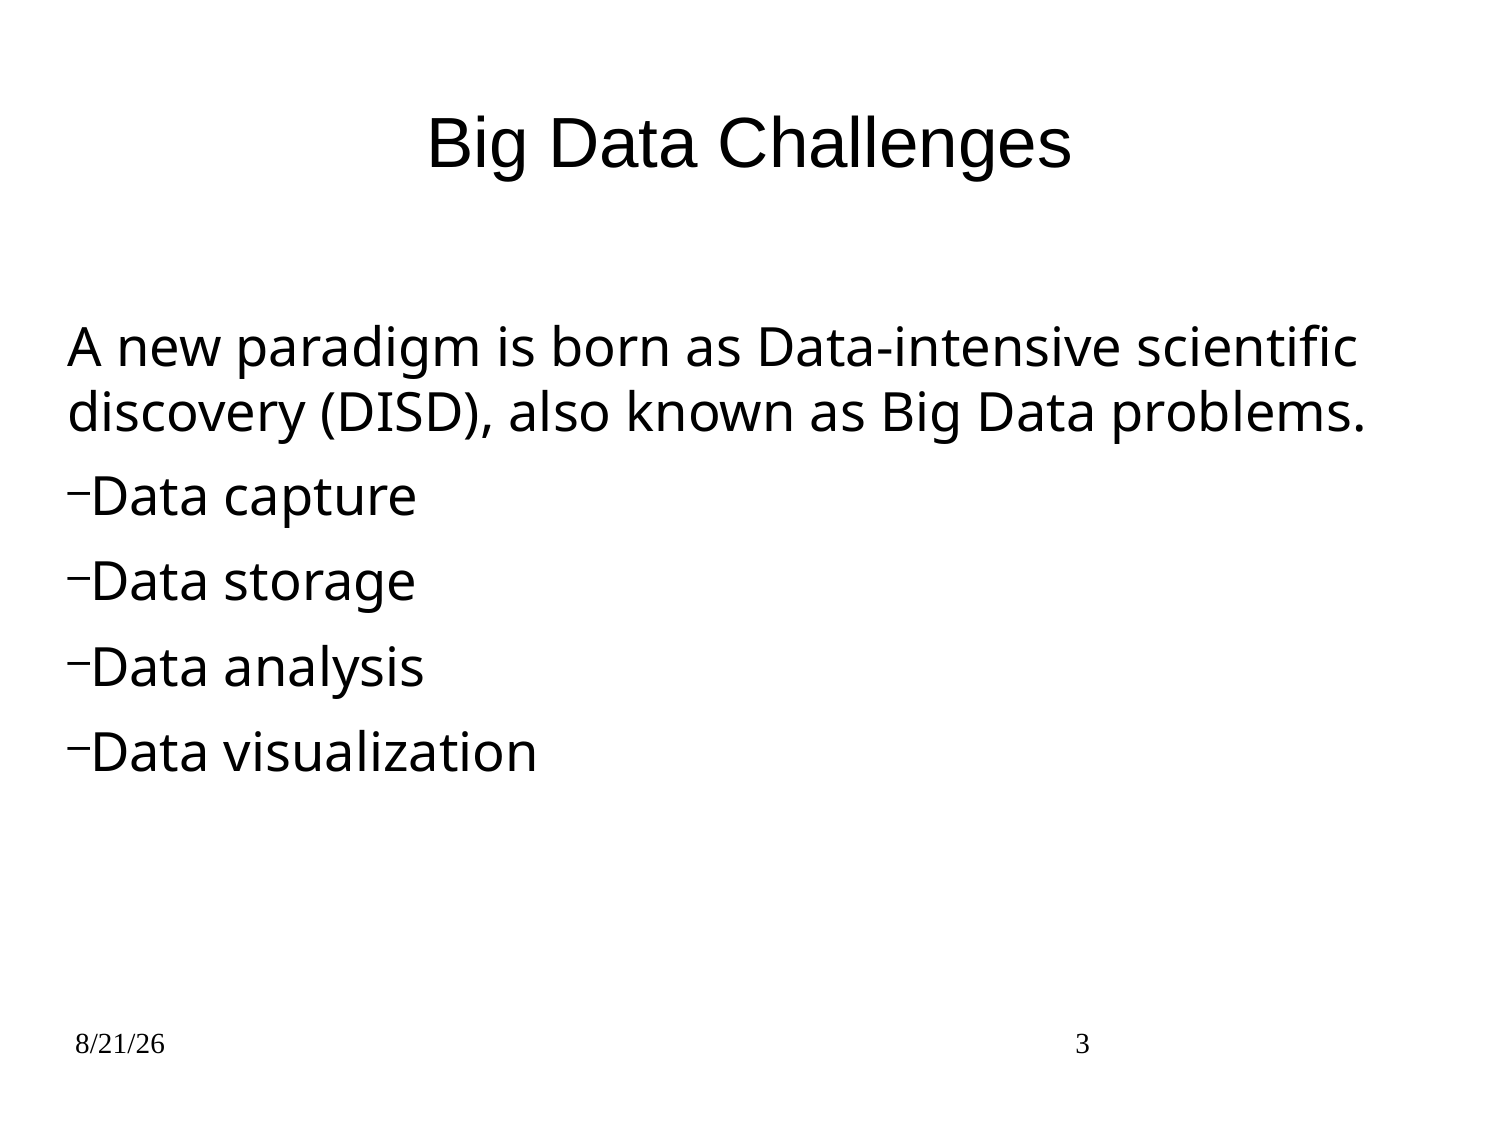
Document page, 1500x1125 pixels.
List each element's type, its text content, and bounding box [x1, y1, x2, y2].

list A new paradigm is born as Data-intensive scientific discovery (DISD), also known as Big Data problems. Data capture Data storage Data analysis Data visualization [67, 311, 1433, 1032]
text_box 8/10/2023 [75, 1032, 425, 1103]
text_box [1075, 1032, 1425, 1103]
title Big Data Challenges [0, 95, 1500, 182]
